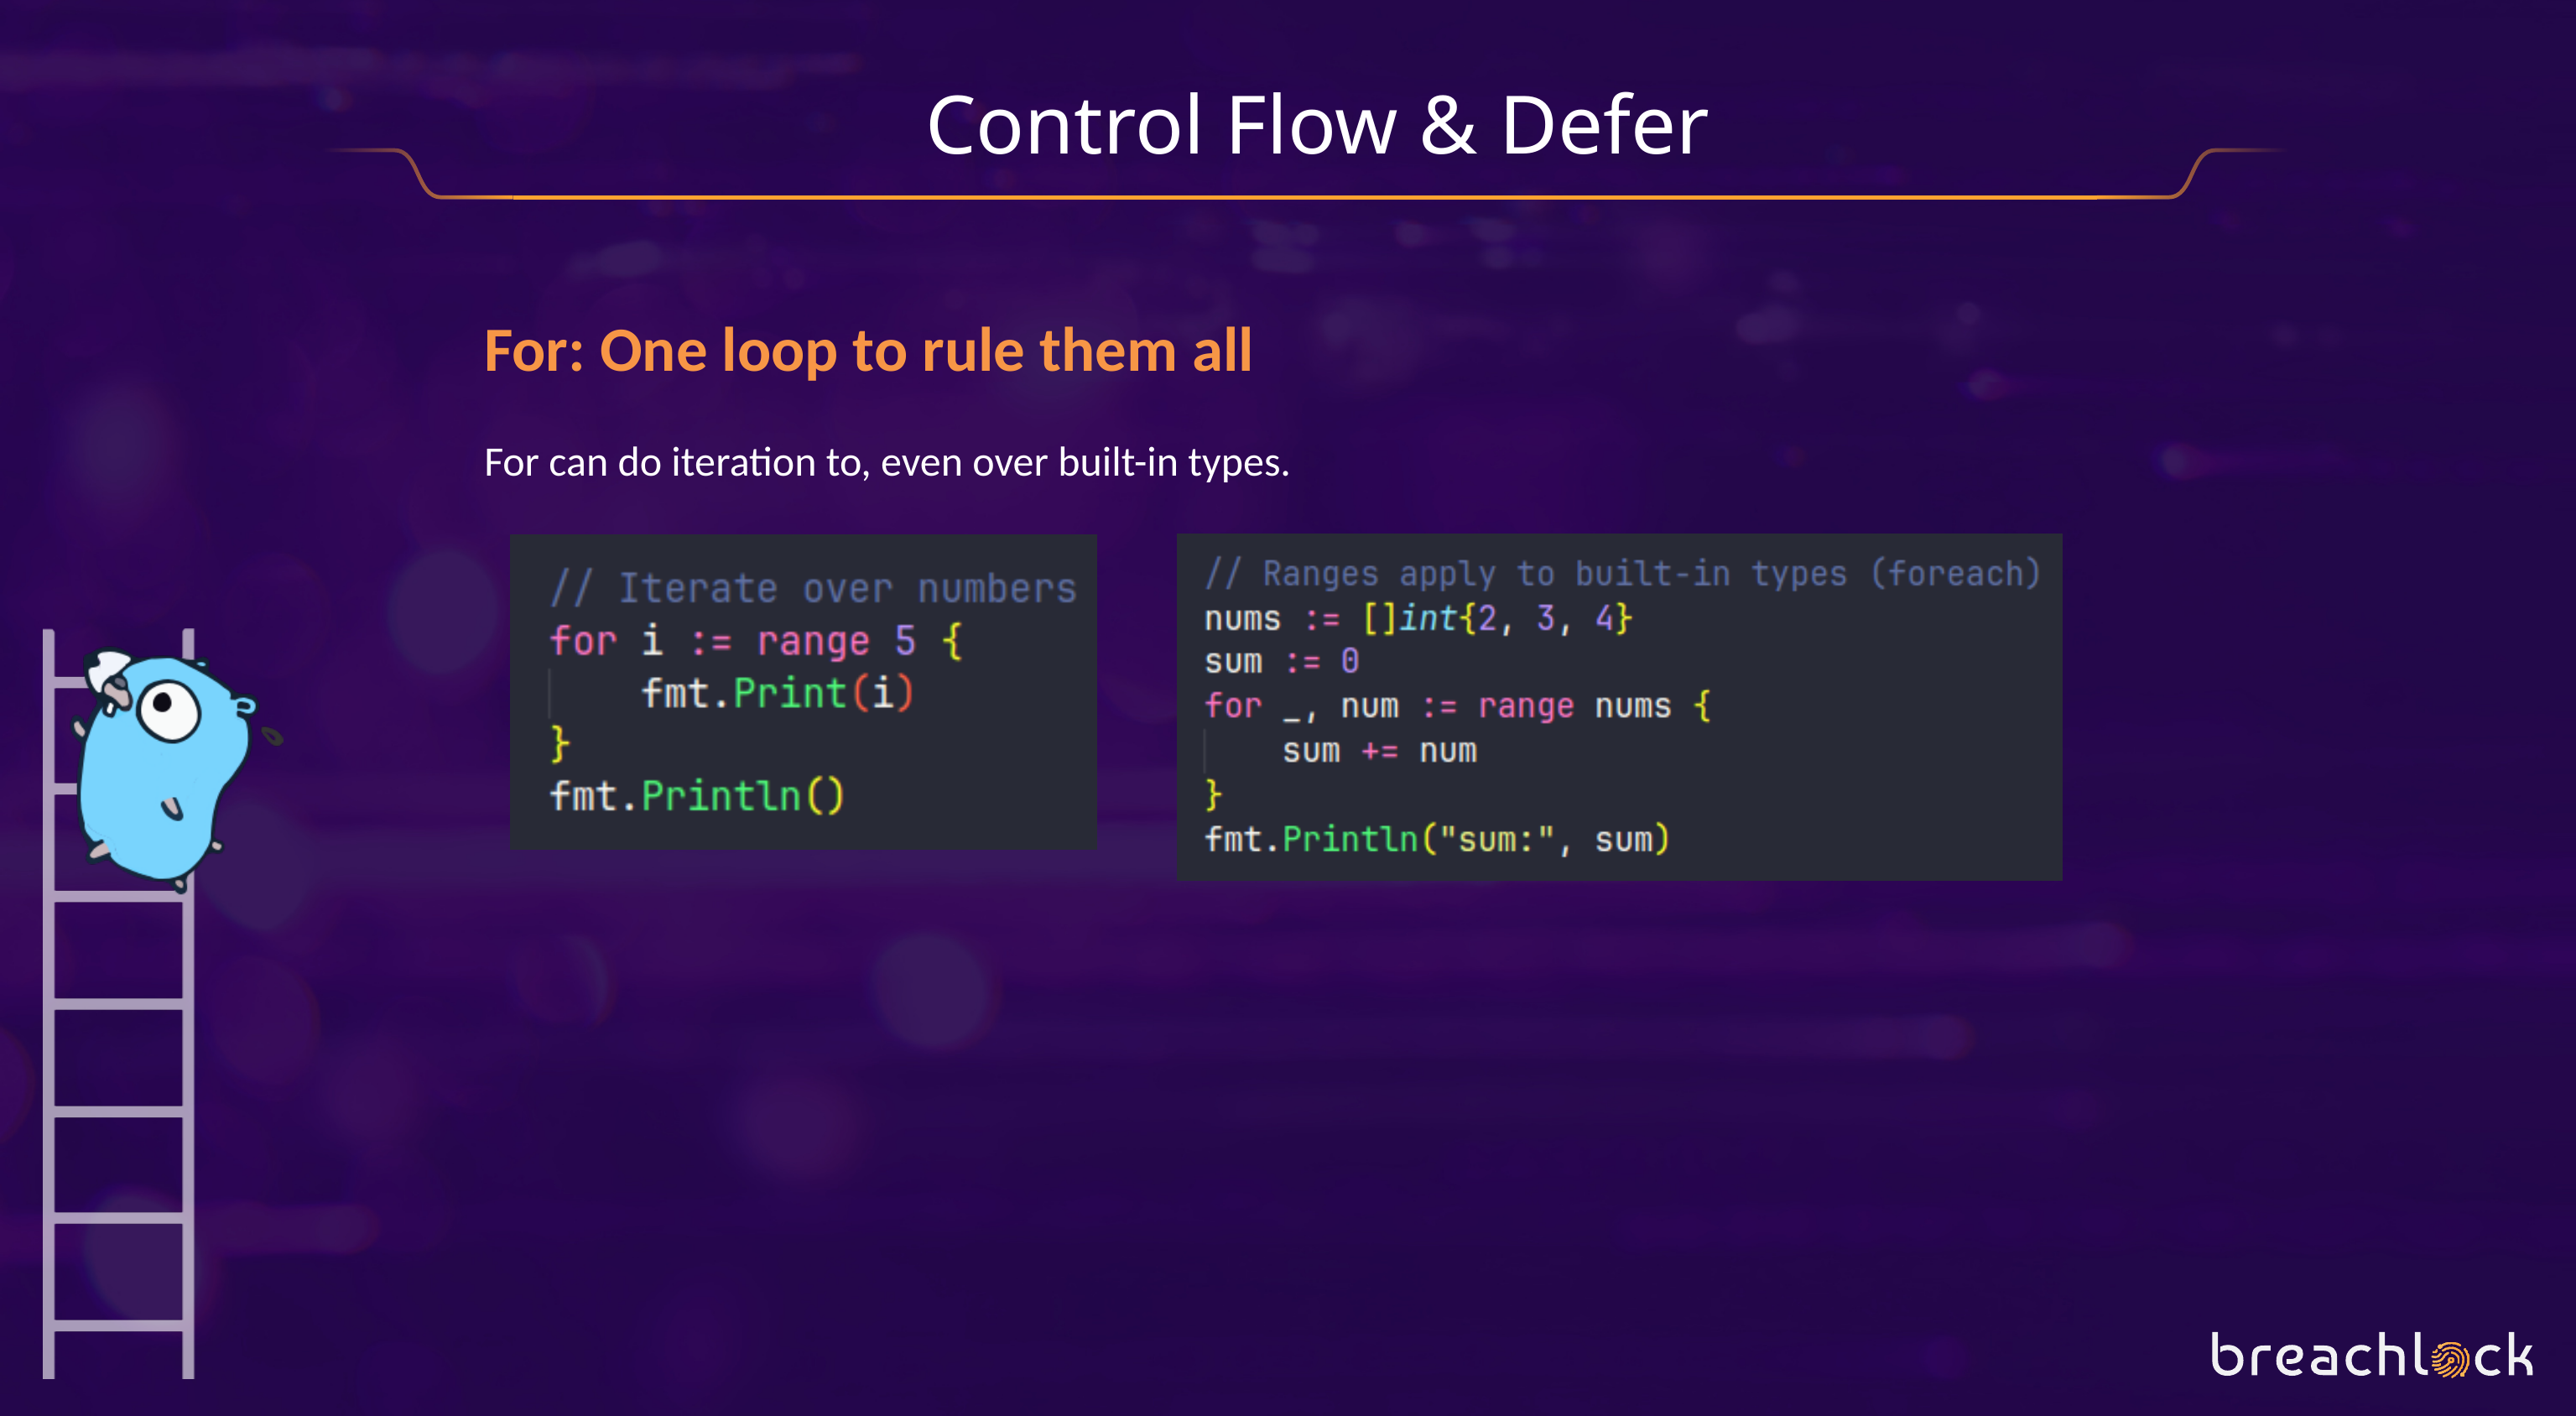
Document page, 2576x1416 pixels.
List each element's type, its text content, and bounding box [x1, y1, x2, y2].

text_box Control Flow & Defer [440, 84, 2196, 170]
text_box For: One loop to rule them all For can do iteration to, even over built-in types. [409, 226, 2360, 831]
text_box [2211, 1330, 2535, 1379]
picture [0, 0, 2576, 1416]
text_box [239, 68, 2370, 279]
